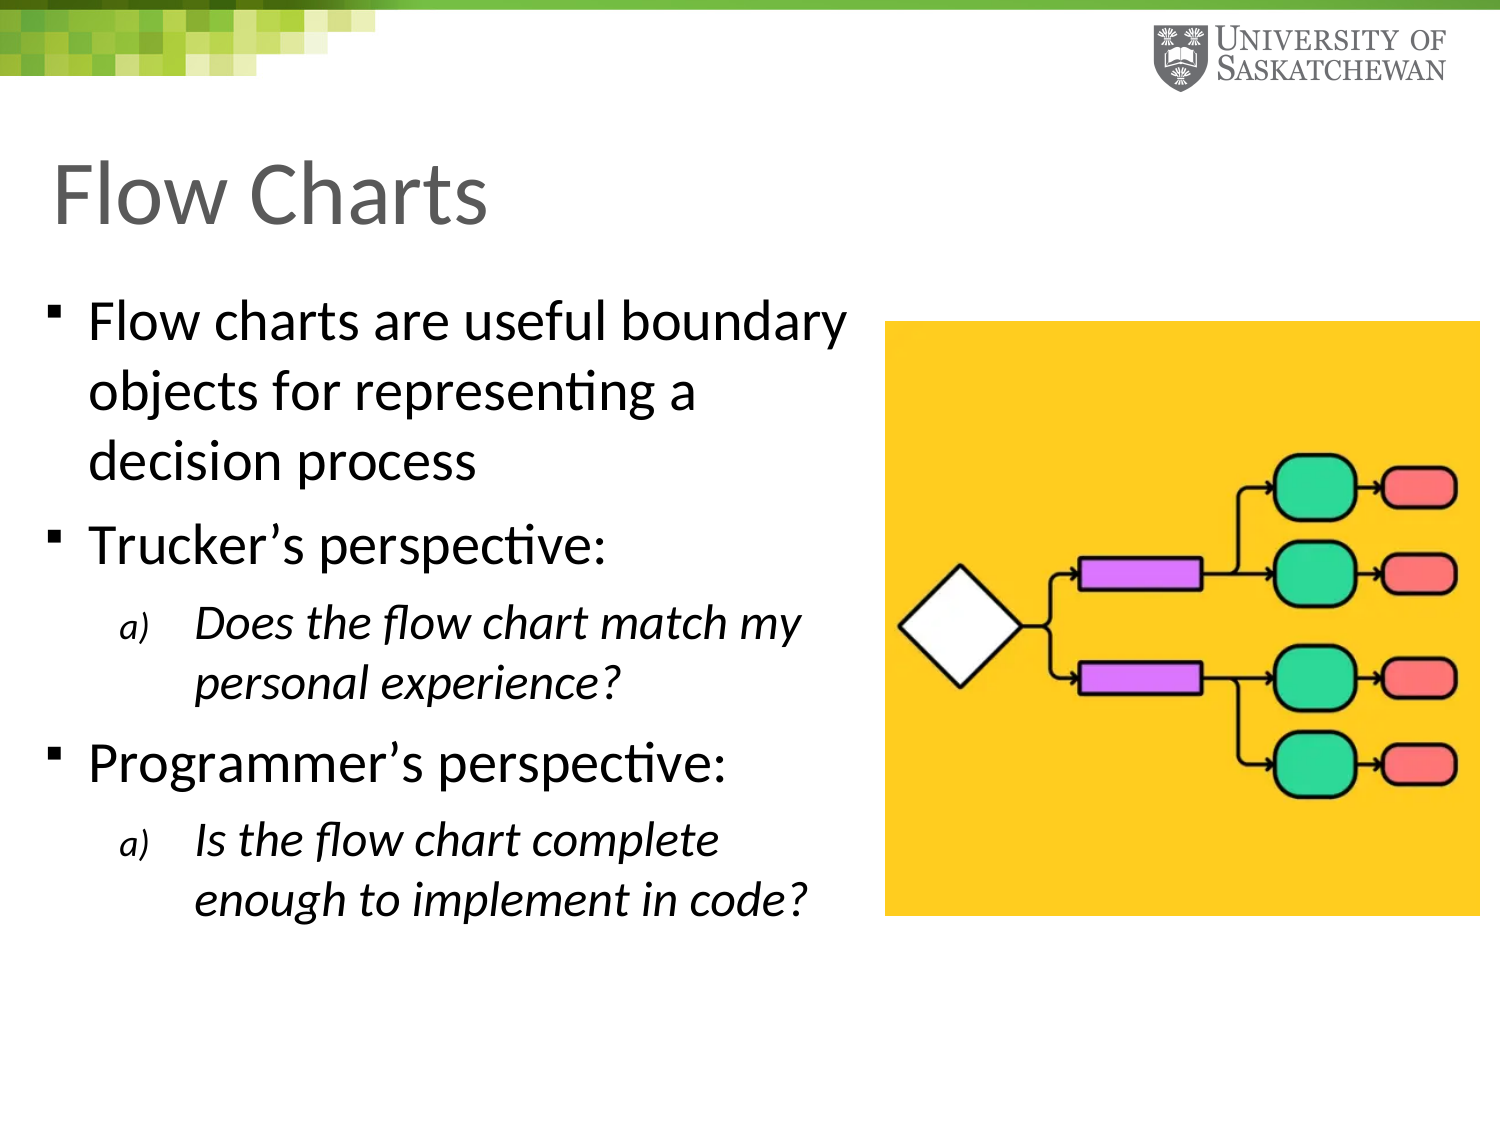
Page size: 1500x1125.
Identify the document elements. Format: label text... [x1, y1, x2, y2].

picture [0, 0, 1500, 916]
title Flow Charts [37, 124, 1441, 251]
list Flow charts are useful boundary objects for representing a decision process Trucker’s perspective: Does the flow chart match my personal experience? Programmer’s perspective: Is the flow chart complete enough to implement in code? [29, 274, 886, 988]
